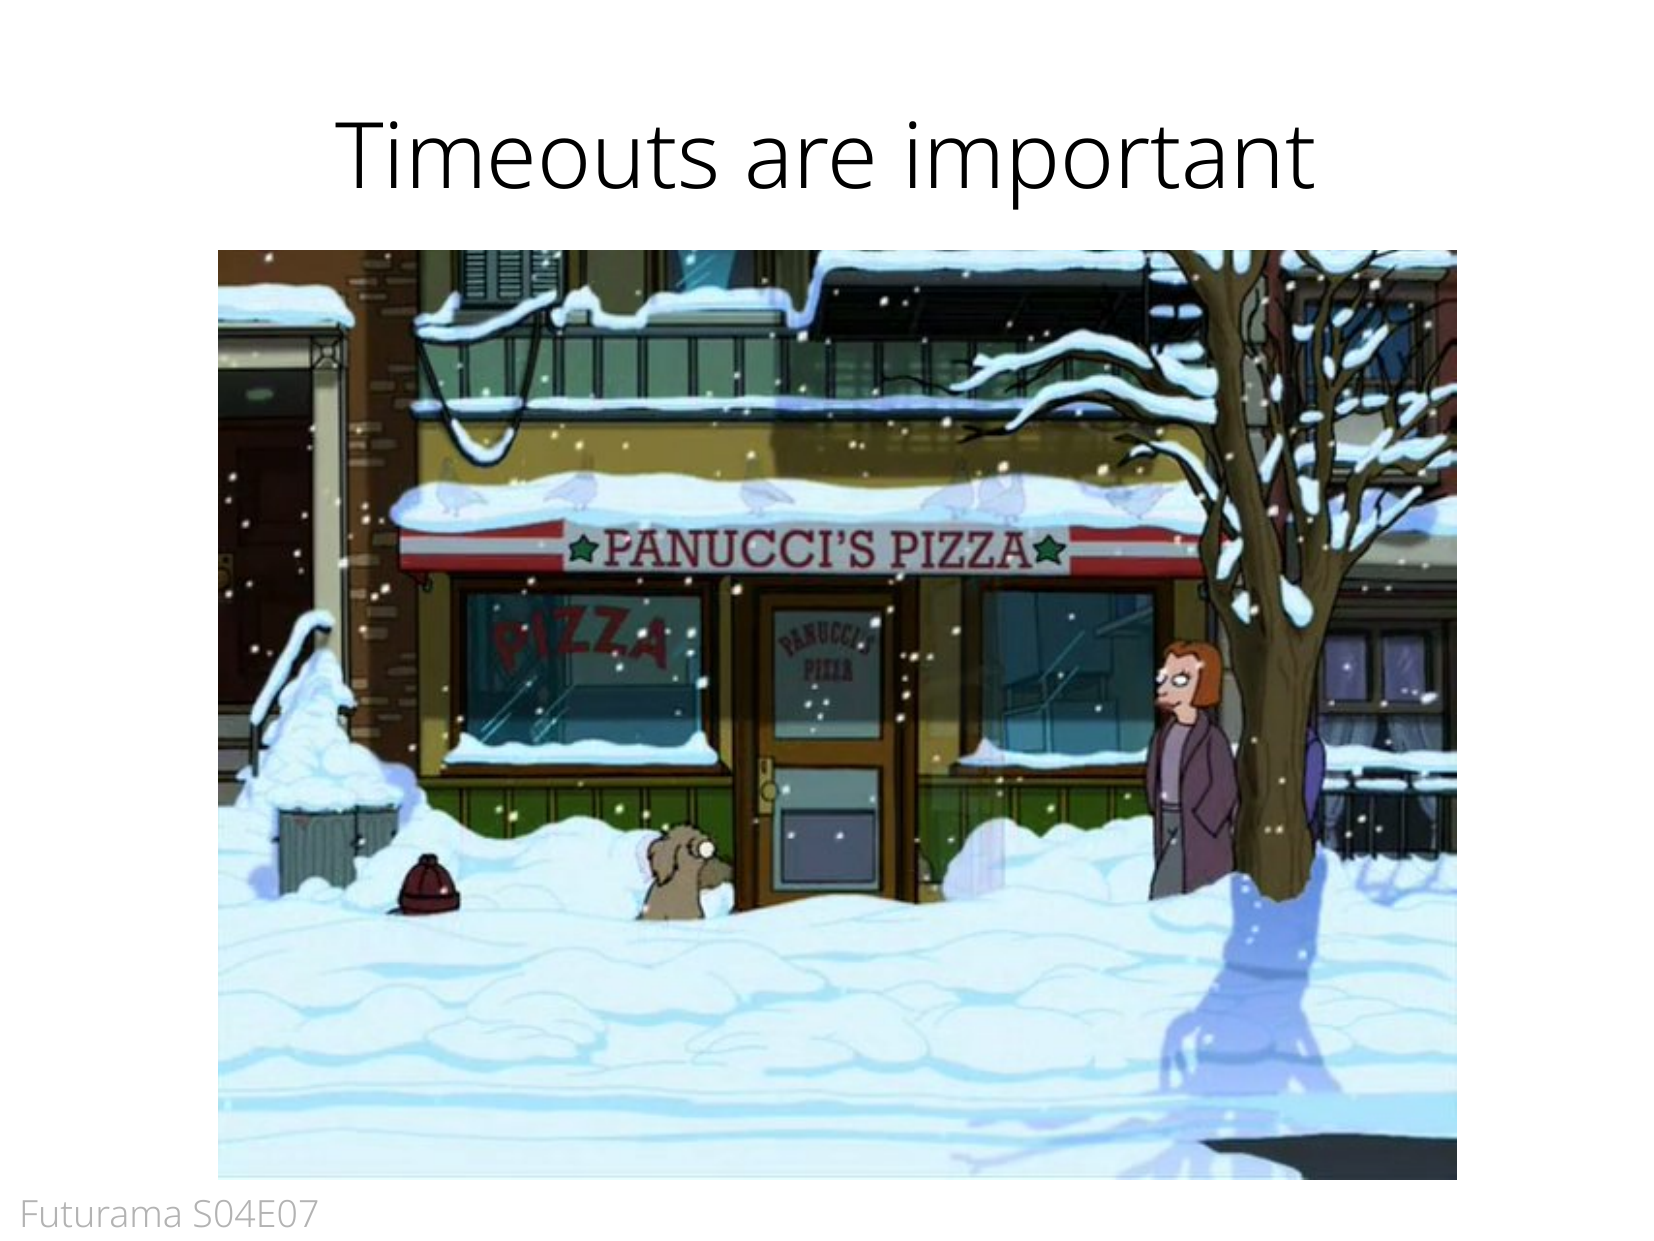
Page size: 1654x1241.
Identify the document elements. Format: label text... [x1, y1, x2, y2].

title Timeouts are important [82, 49, 1571, 257]
text_box Futurama S04E07 [4, 1180, 1158, 1241]
picture [218, 250, 1457, 1180]
